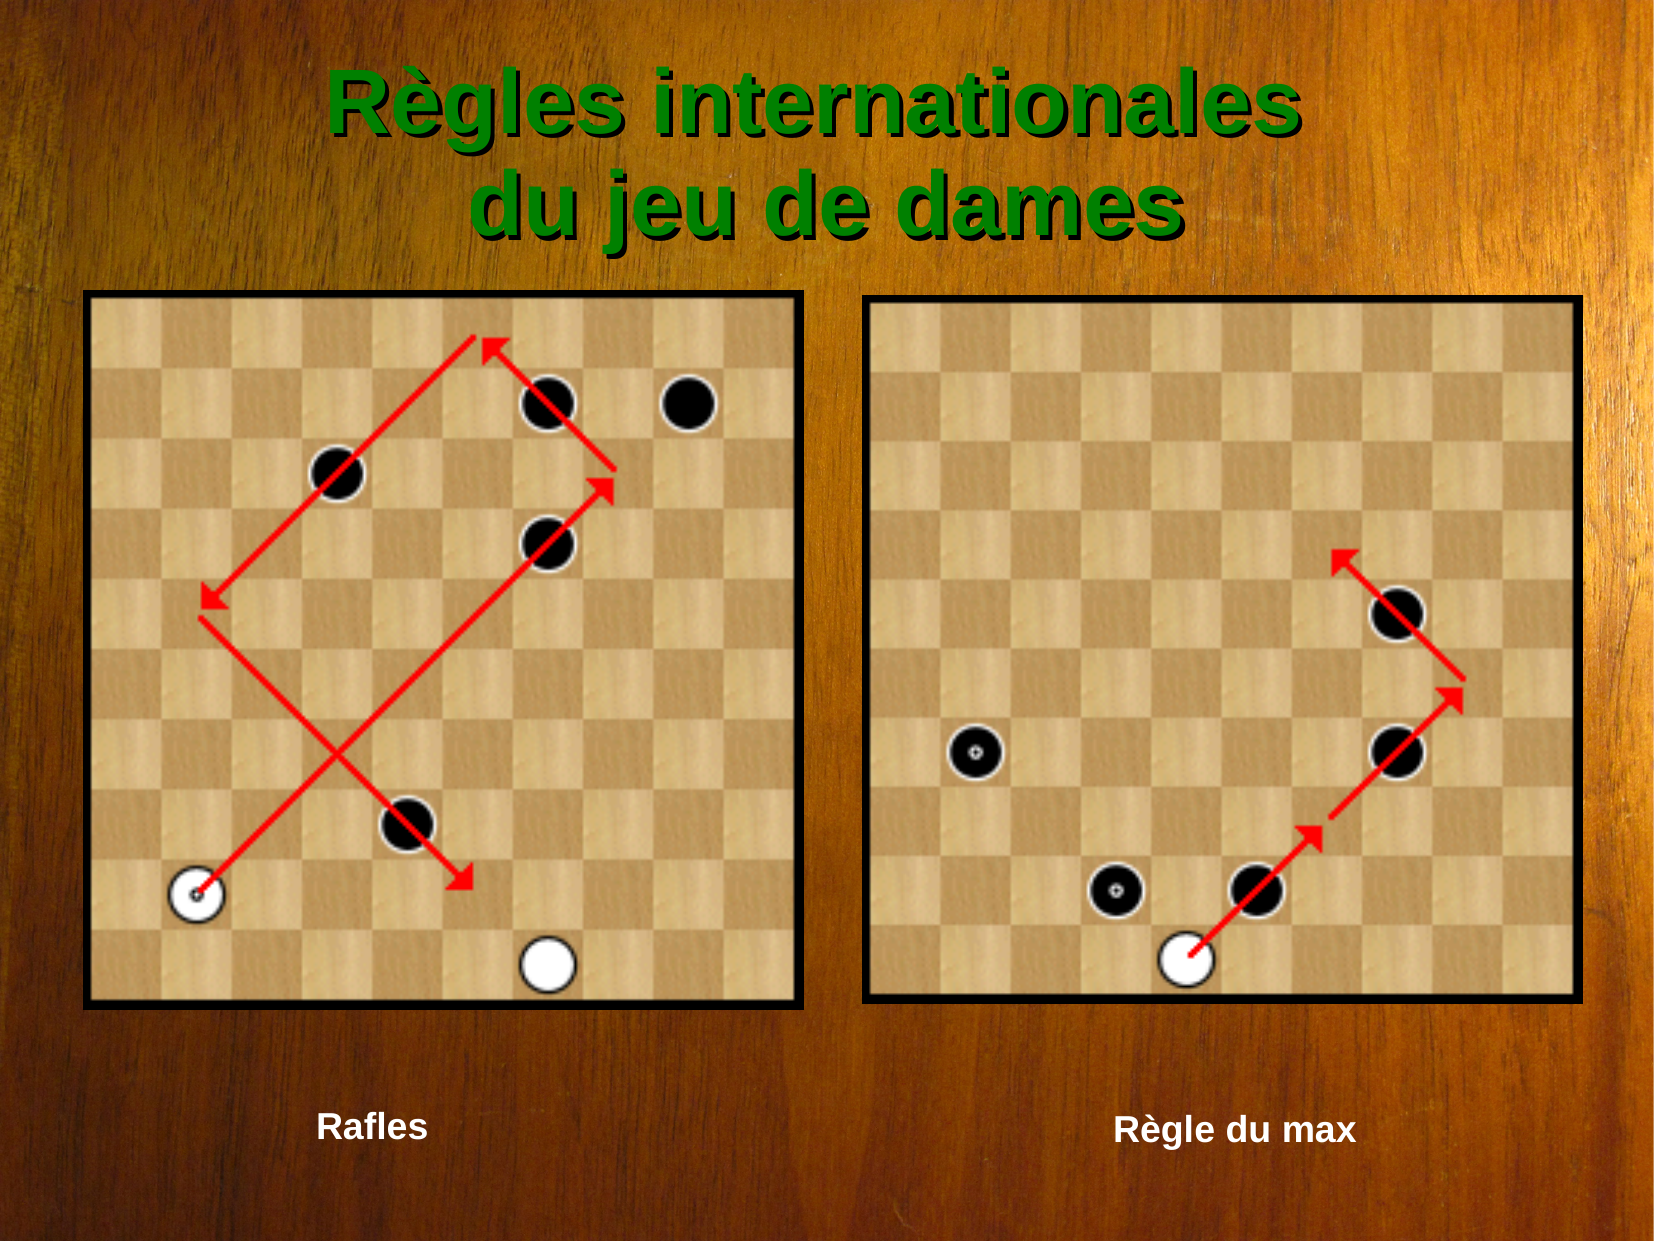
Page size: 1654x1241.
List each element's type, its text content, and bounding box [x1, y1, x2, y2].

picture [0, 0, 1654, 1241]
title Règles internationales du jeu de dames [82, 49, 1571, 257]
text_box Rafles [301, 1098, 444, 1156]
text_box Règle du max [1098, 1100, 1372, 1158]
